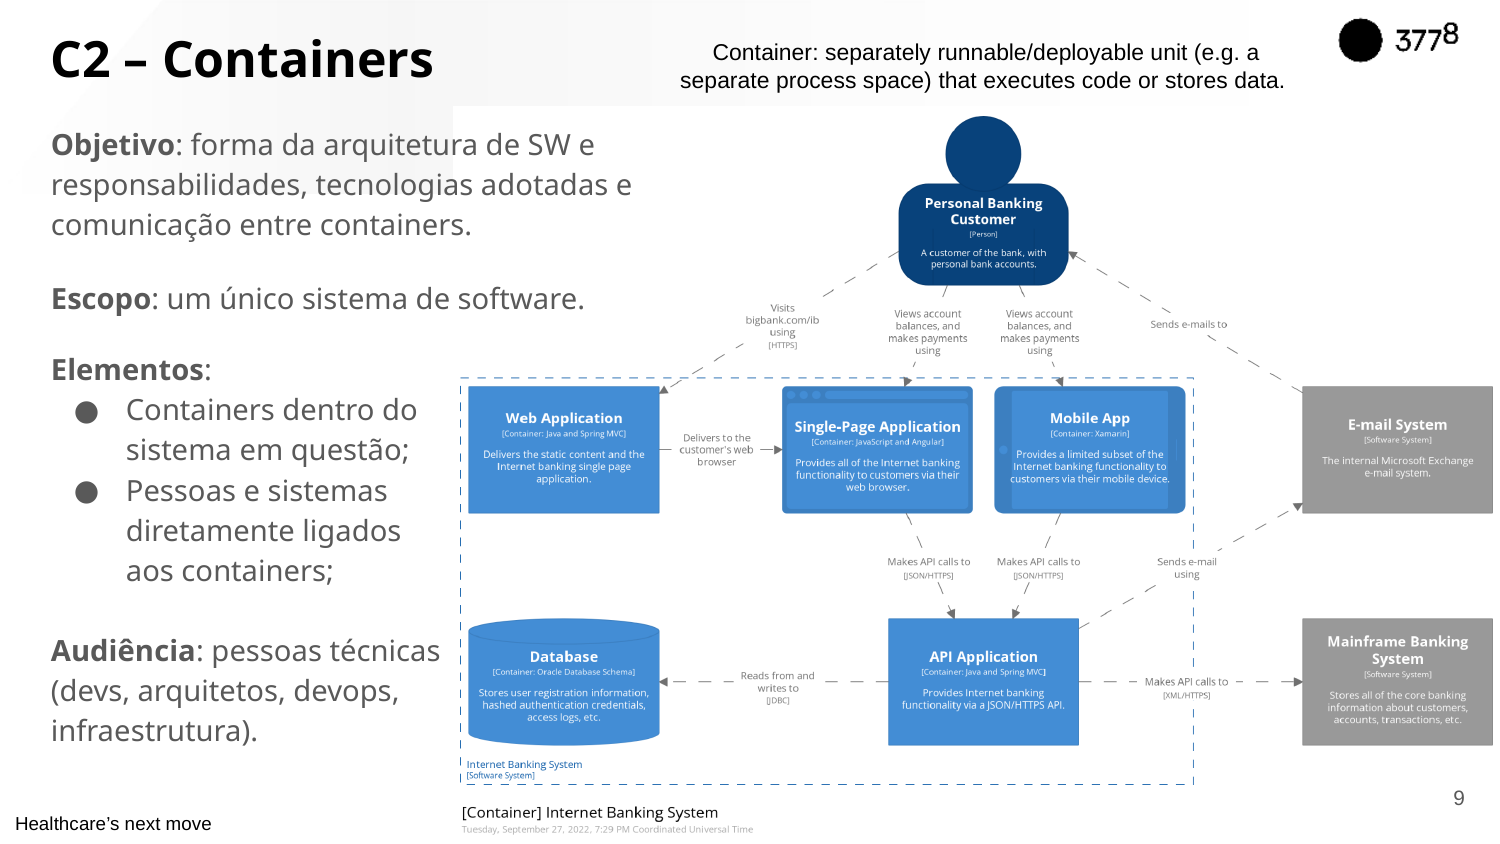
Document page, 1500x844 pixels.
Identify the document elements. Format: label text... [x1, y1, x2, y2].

text_box Container: separately runnable/deployable unit (e.g. a separate process space) that executes code or stores data. [664, 22, 1308, 108]
slide_number <number> [1389, 764, 1480, 830]
title C2 – Containers [35, 12, 1308, 106]
list Elementos: Containers dentro do sistema em questão; Pessoas e sistemas diretamente ligados aos containers; Audiência: pessoas técnicas (devs, arquitetos, devops, infraestrutura). [35, 331, 461, 788]
picture [0, 0, 1500, 844]
list Objetivo: forma da arquitetura de SW e responsabilidades, tecnologias adotadas e comunicação entre containers. Escopo: um único sistema de software. [35, 106, 718, 332]
